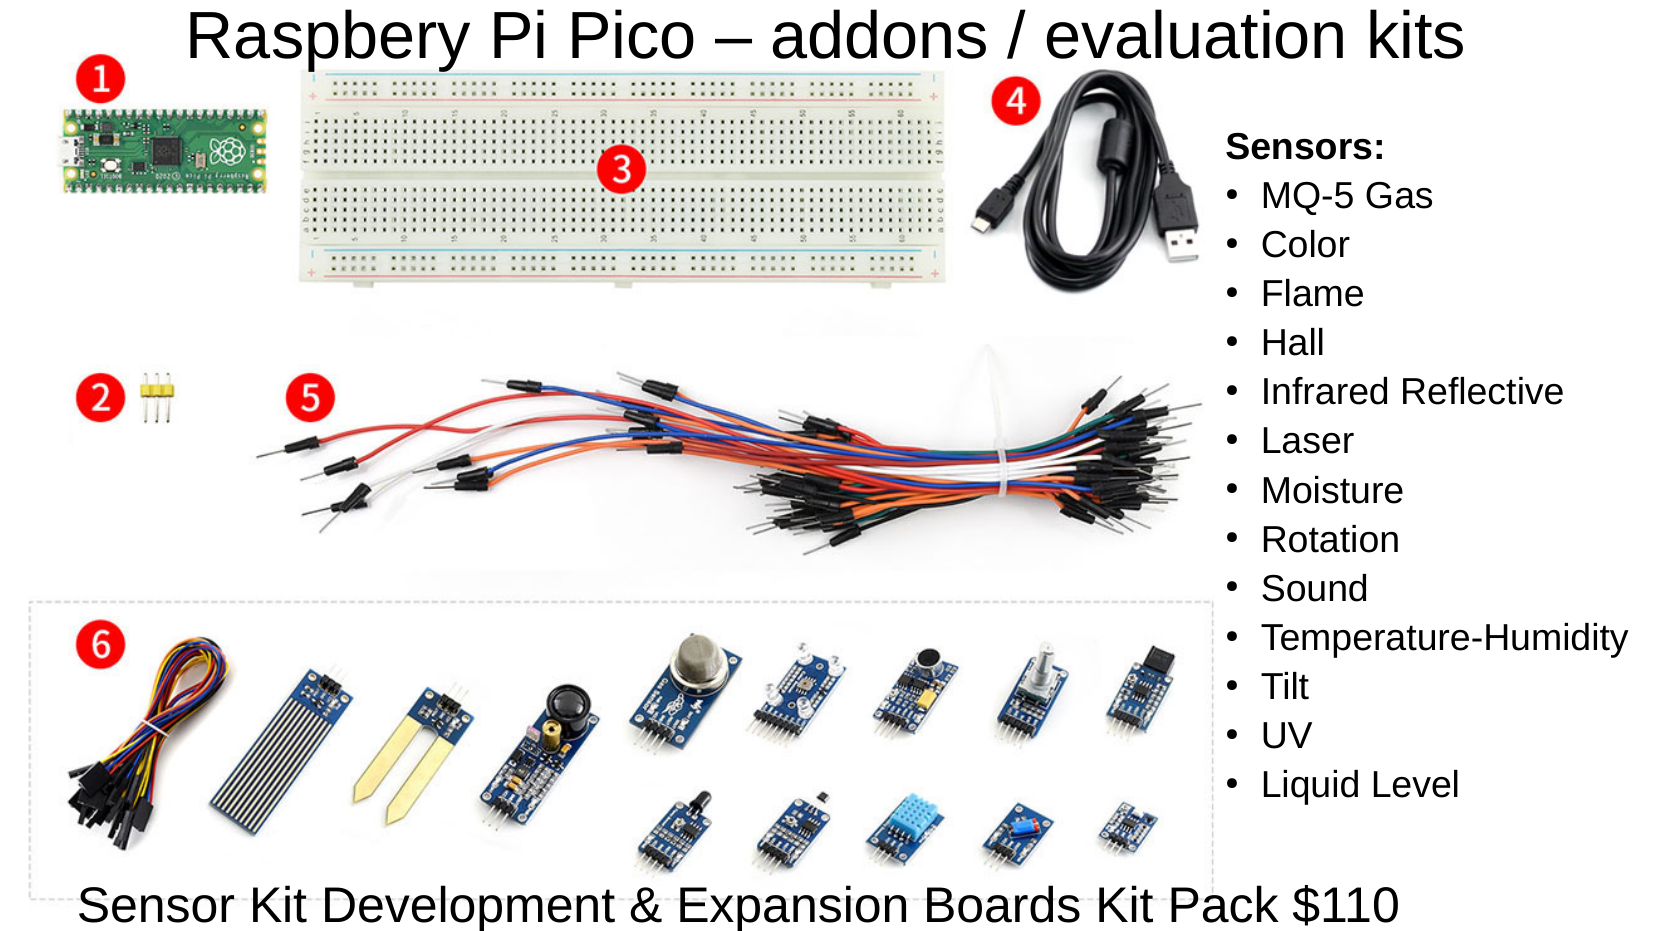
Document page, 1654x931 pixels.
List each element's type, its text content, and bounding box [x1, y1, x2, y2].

text_box Sensors: MQ-5 Gas Color Flame Hall Infrared Reflective Laser Moisture Rotation Sound Temperature-Humidity Tilt UV Liquid Level [1210, 118, 1654, 855]
title Raspbery Pi Pico – addons / evaluation kits [29, 0, 1625, 73]
subtitle Sensor Kit Development & Expansion Boards Kit Pack $110 [41, 877, 1607, 931]
picture [0, 14, 1300, 931]
